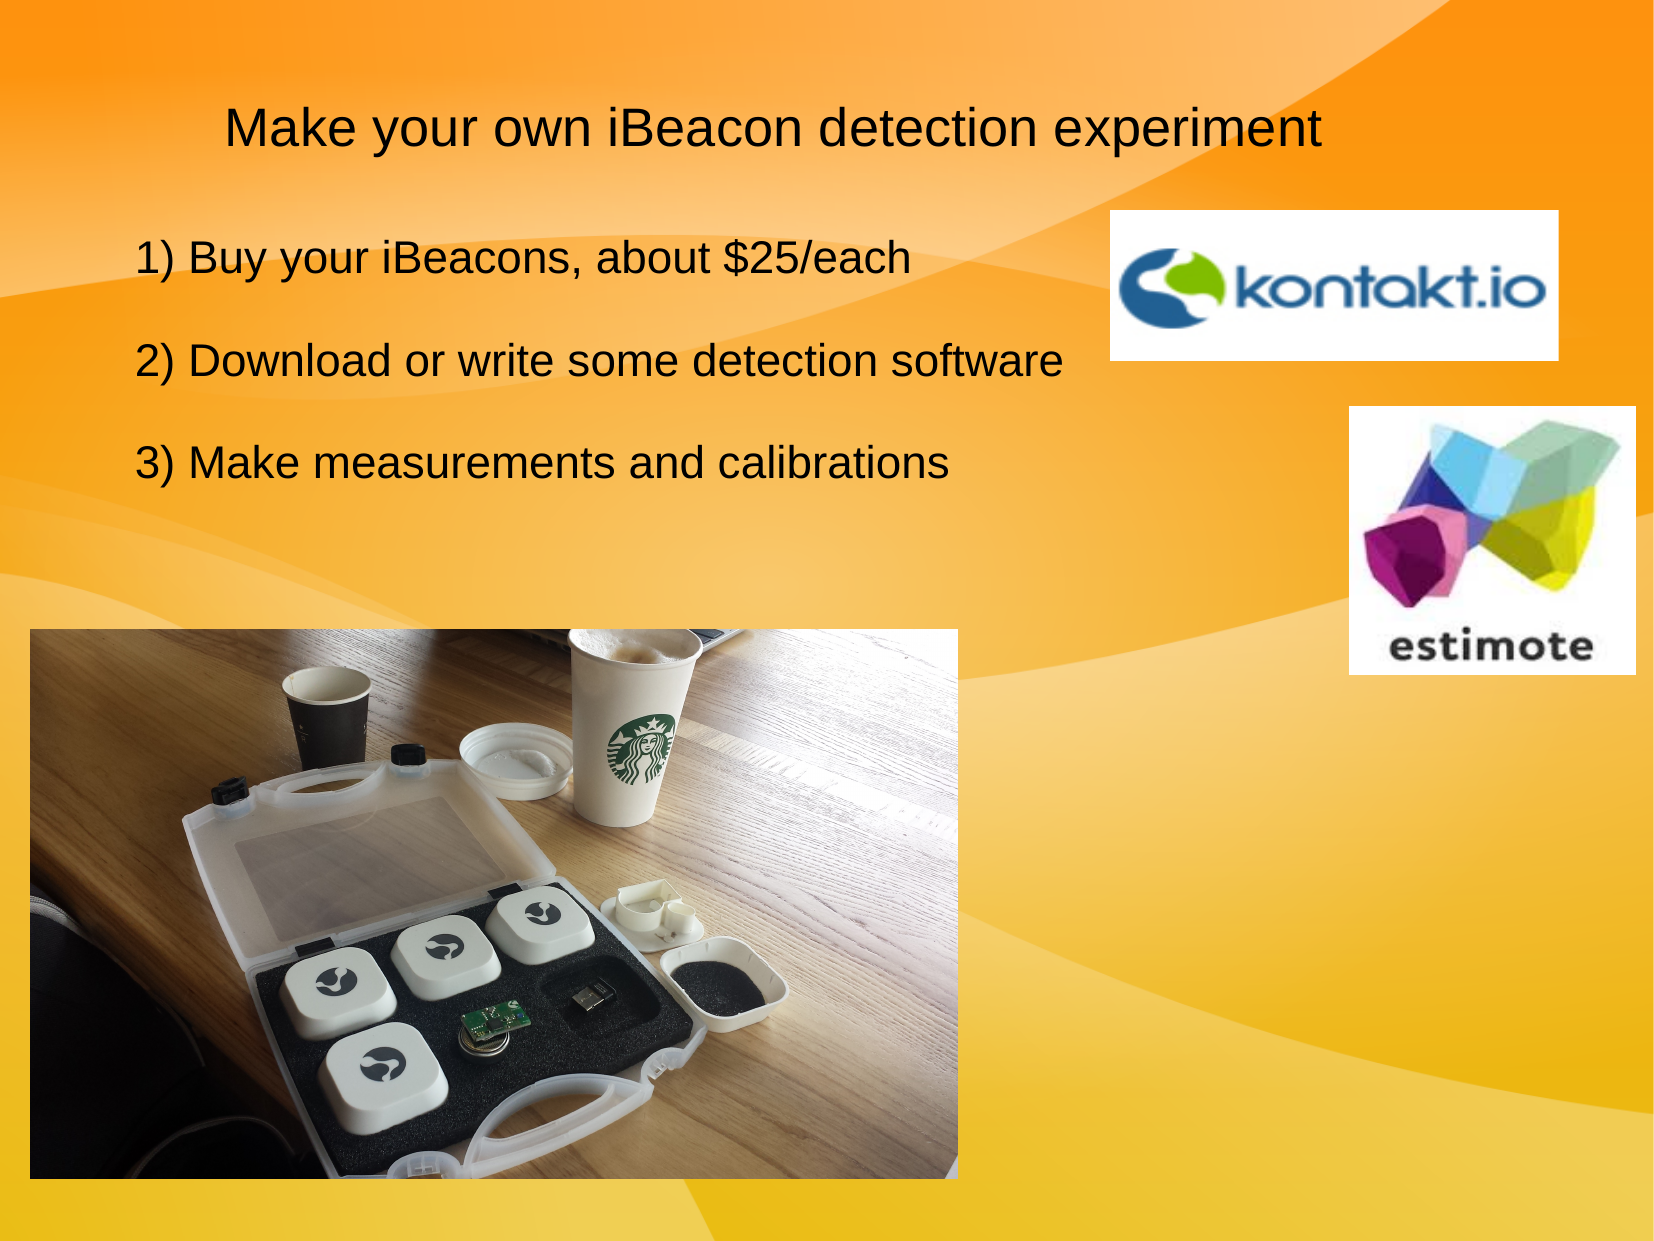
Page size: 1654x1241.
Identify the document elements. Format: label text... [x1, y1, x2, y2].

picture [0, 0, 1654, 1241]
text_box Make your own iBeacon detection experiment [210, 90, 1336, 166]
text_box 1) Buy your iBeacons, about $25/each 2) Download or write some detection software 3) Make measurements and calibrations [120, 225, 1080, 497]
